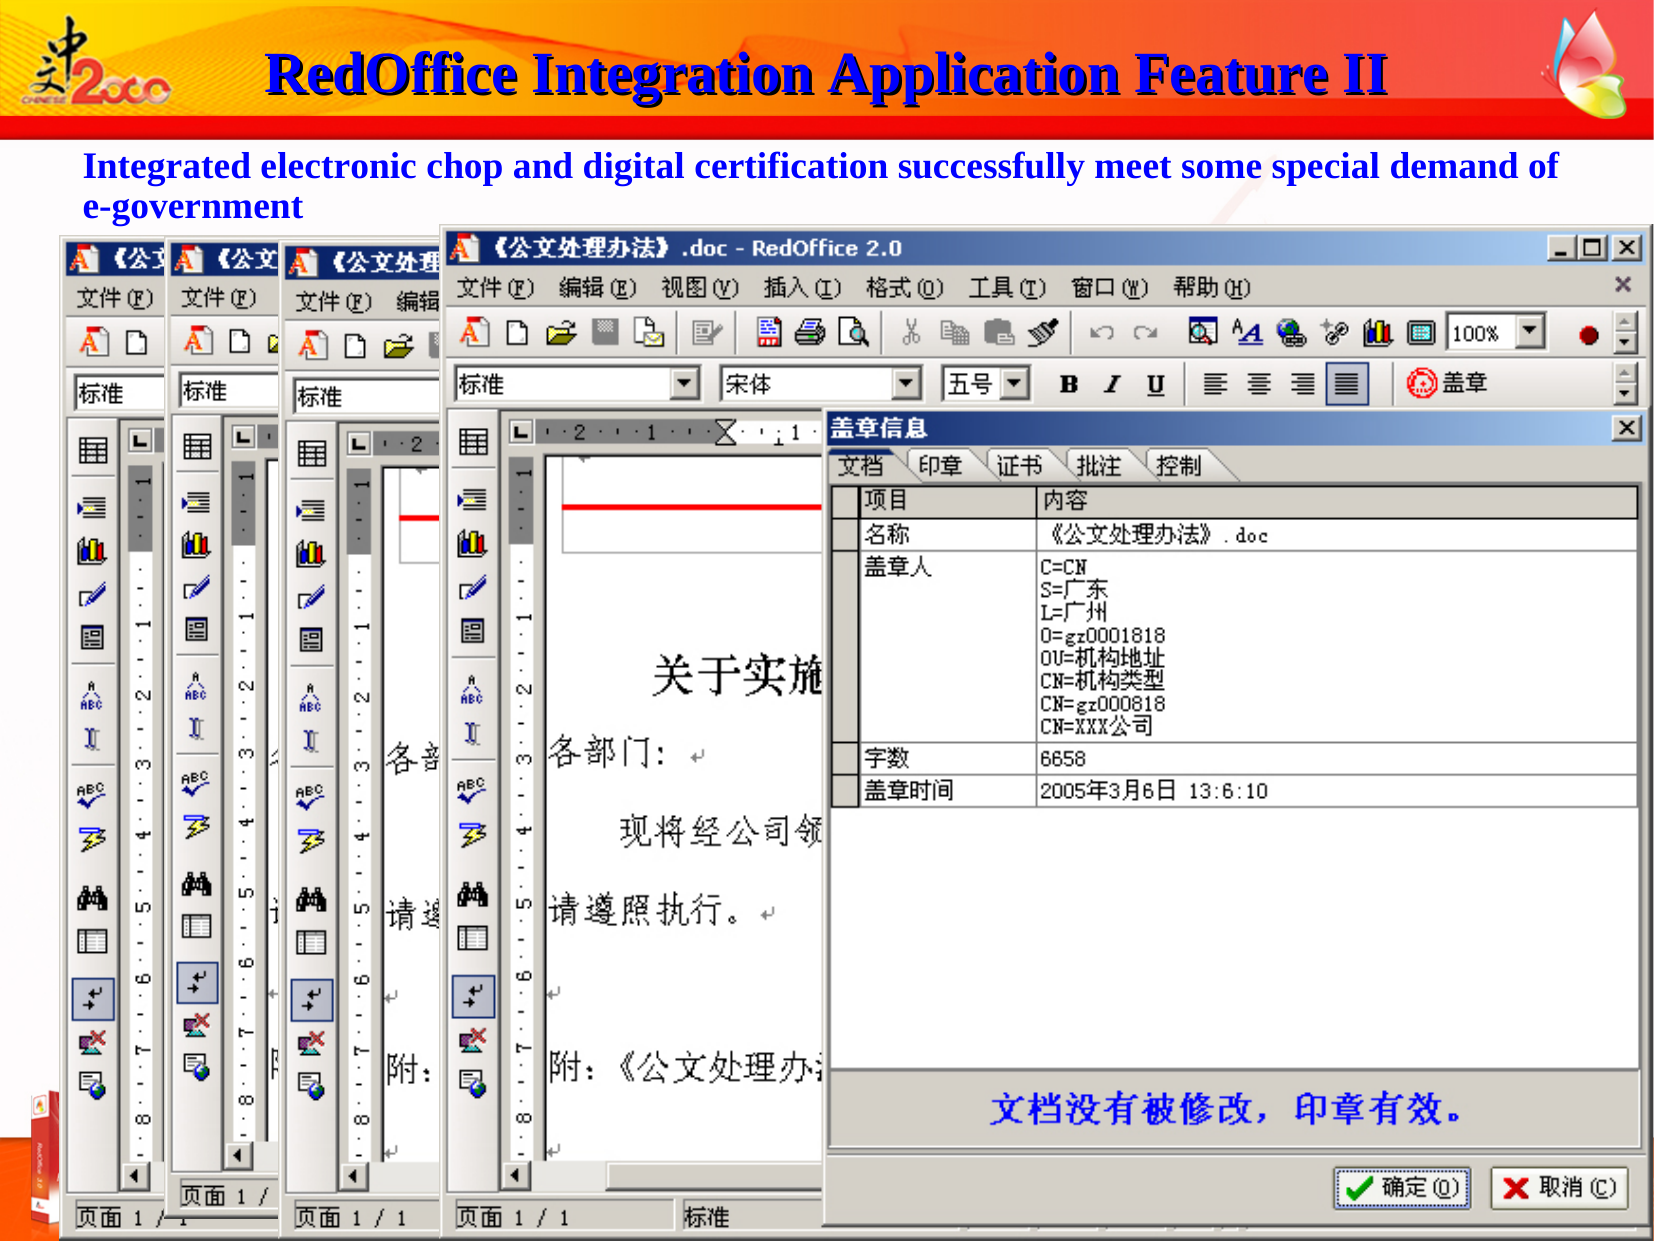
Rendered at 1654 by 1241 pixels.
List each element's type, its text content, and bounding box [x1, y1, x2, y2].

text_box Integrated electronic chop and digital certification successfully meet some special demand of e-government [82, 147, 1594, 227]
text_box RedOffice Integration Application Feature II [212, 43, 1442, 106]
picture [0, 0, 1654, 1241]
